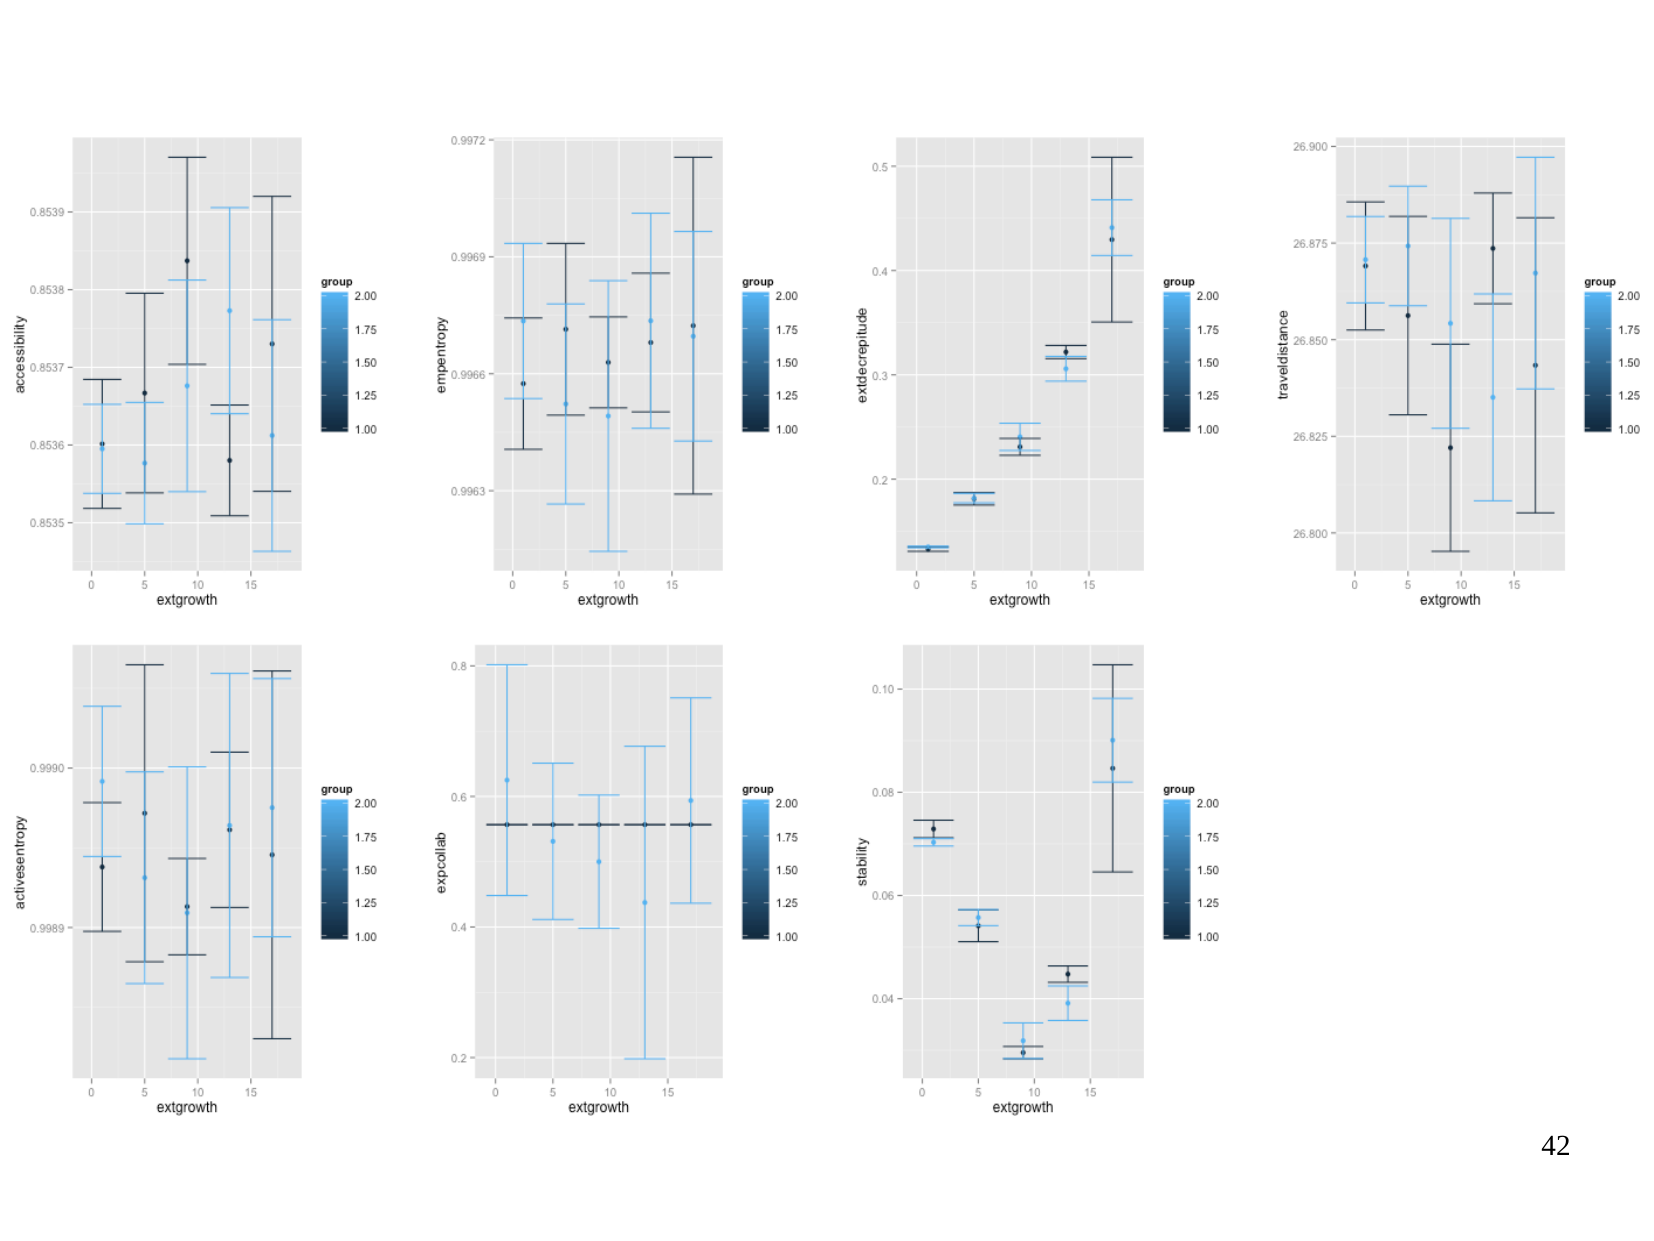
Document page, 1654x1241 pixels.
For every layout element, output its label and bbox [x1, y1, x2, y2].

picture [0, 118, 1654, 1122]
